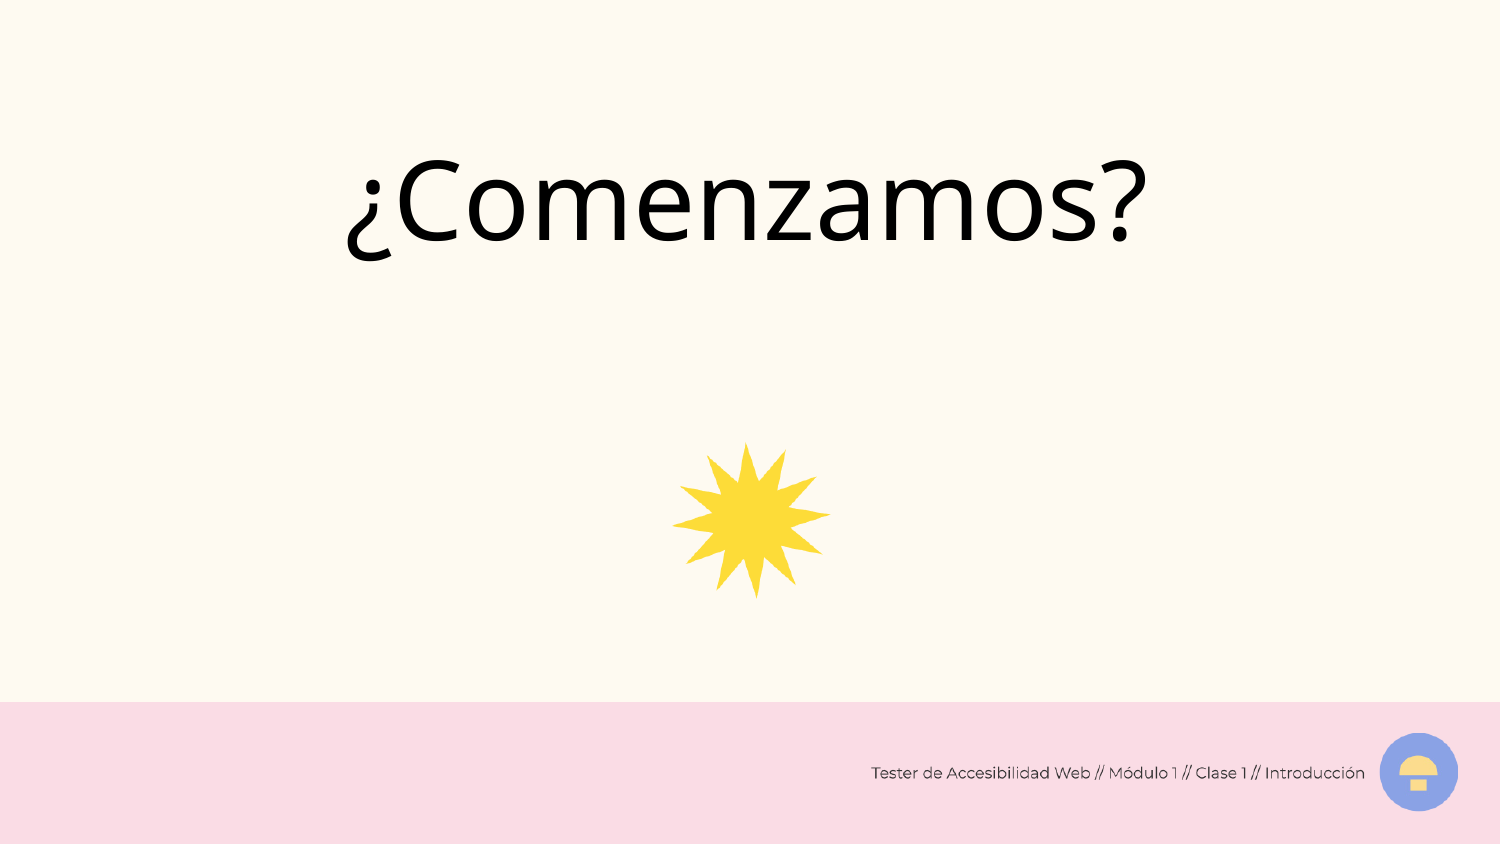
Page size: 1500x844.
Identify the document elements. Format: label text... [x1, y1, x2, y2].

picture [0, 0, 1500, 844]
text_box ¿Comenzamos? [34, 114, 1461, 278]
